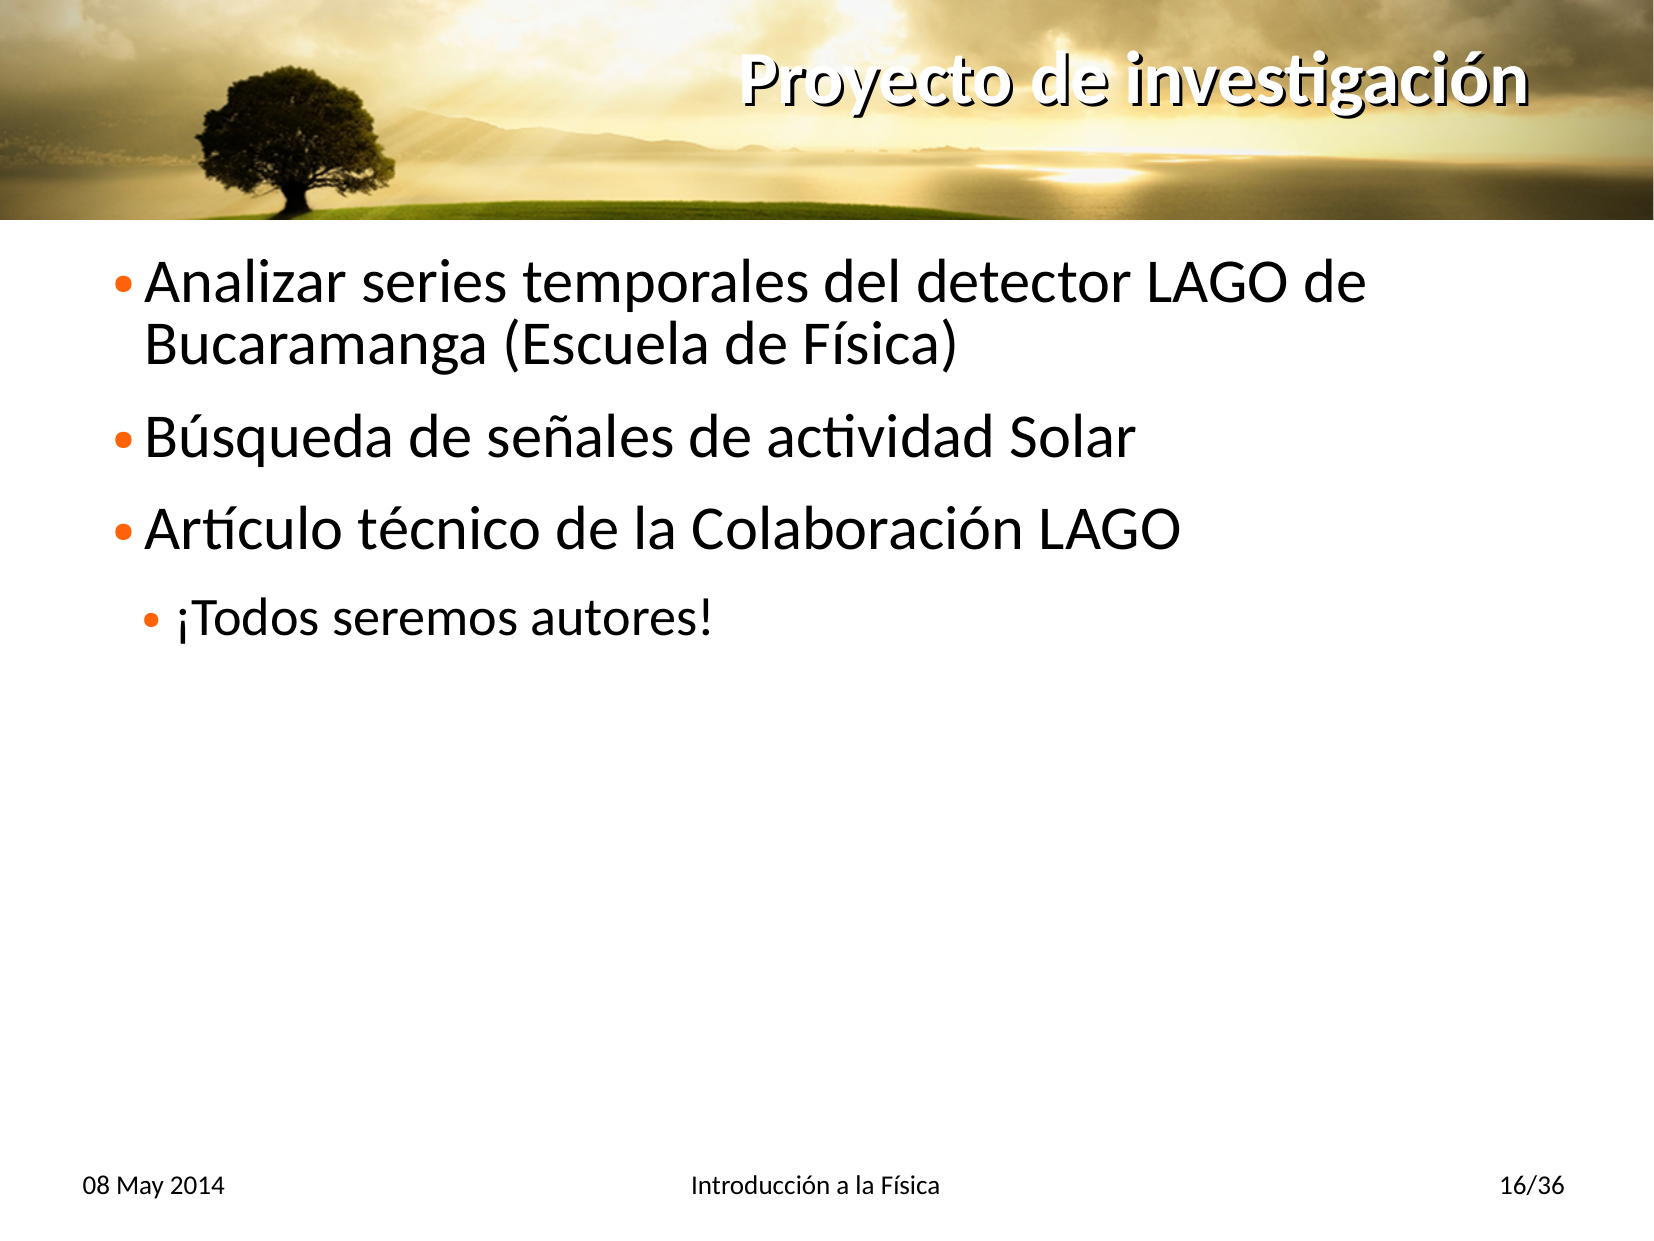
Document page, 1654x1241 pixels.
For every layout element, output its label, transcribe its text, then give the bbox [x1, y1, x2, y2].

title Proyecto de investigación [75, 19, 1564, 151]
picture [0, 0, 1654, 220]
list Analizar series temporales del detector LAGO de Bucaramanga (Escuela de Física) Búsqueda de señales de actividad Solar Artículo técnico de la Colaboración LAGO ¡Todos seremos autores! [82, 255, 1571, 1156]
